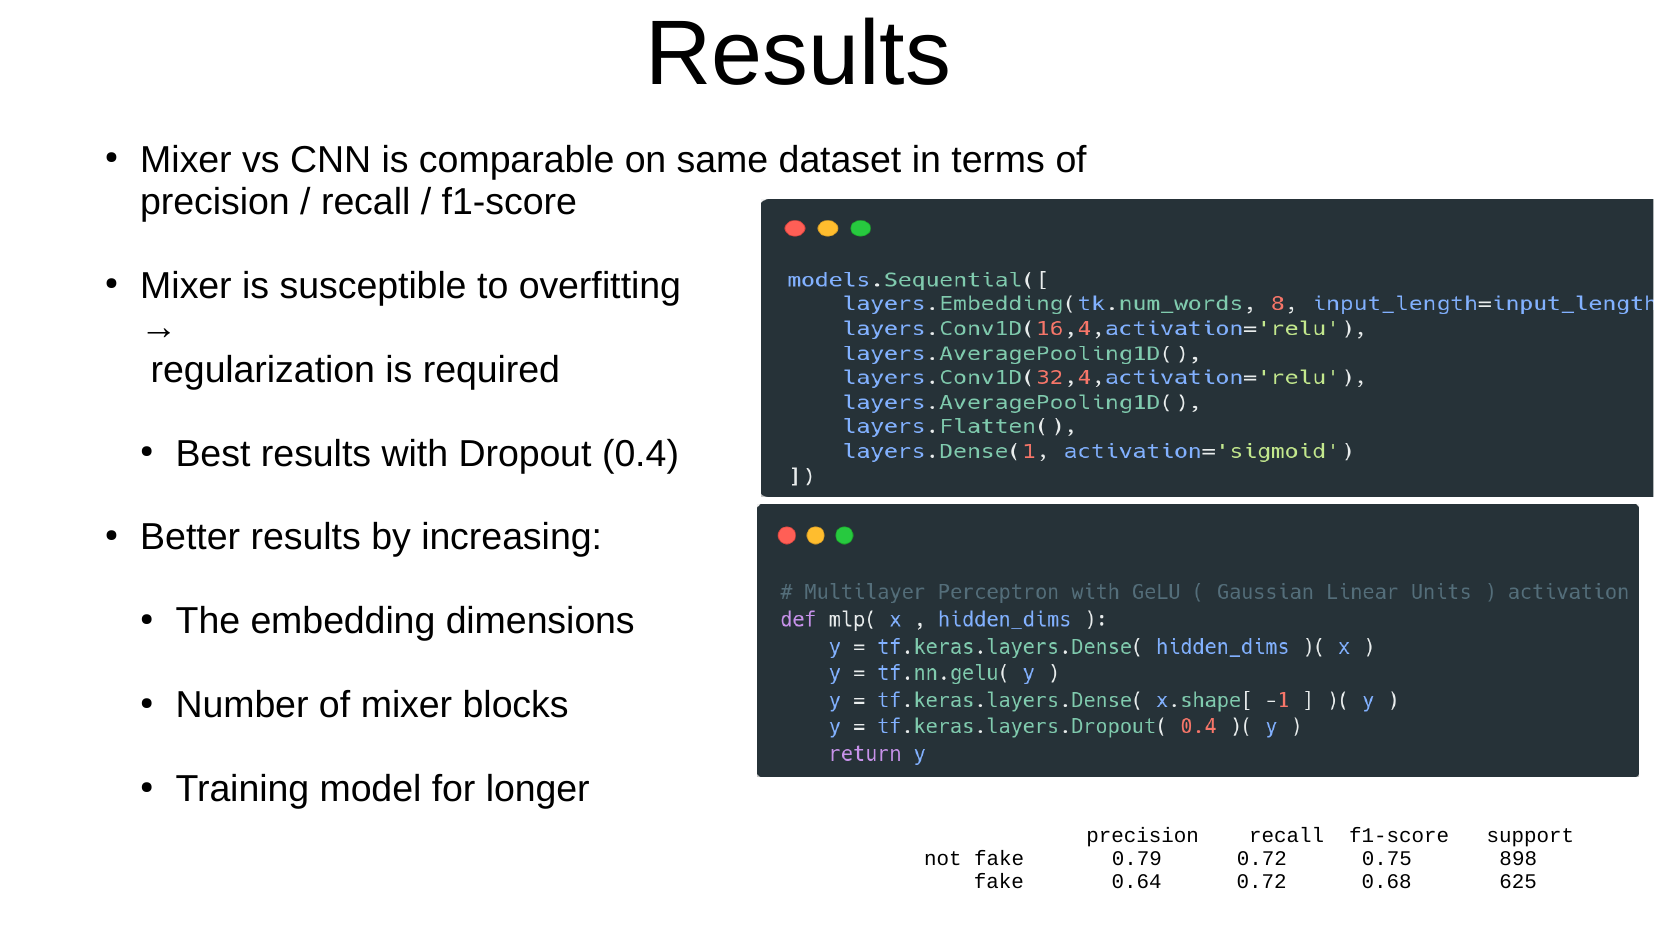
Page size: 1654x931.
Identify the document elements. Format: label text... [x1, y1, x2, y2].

picture [761, 199, 1654, 497]
picture [757, 504, 1639, 777]
text_box precision recall f1-score support not fake 0.79 0.72 0.75 898 fake 0.64 0.72 0.68 625 [859, 817, 1607, 909]
text_box Mixer vs CNN is comparable on same dataset in terms of precision / recall / f1-score Mixer is susceptible to overfitting → regularization is required Best results with Dropout (0.4) Better results by increasing: The embedding dimensions Number of mixer blocks Training model for longer [90, 130, 1225, 818]
title Results [54, 0, 1543, 131]
